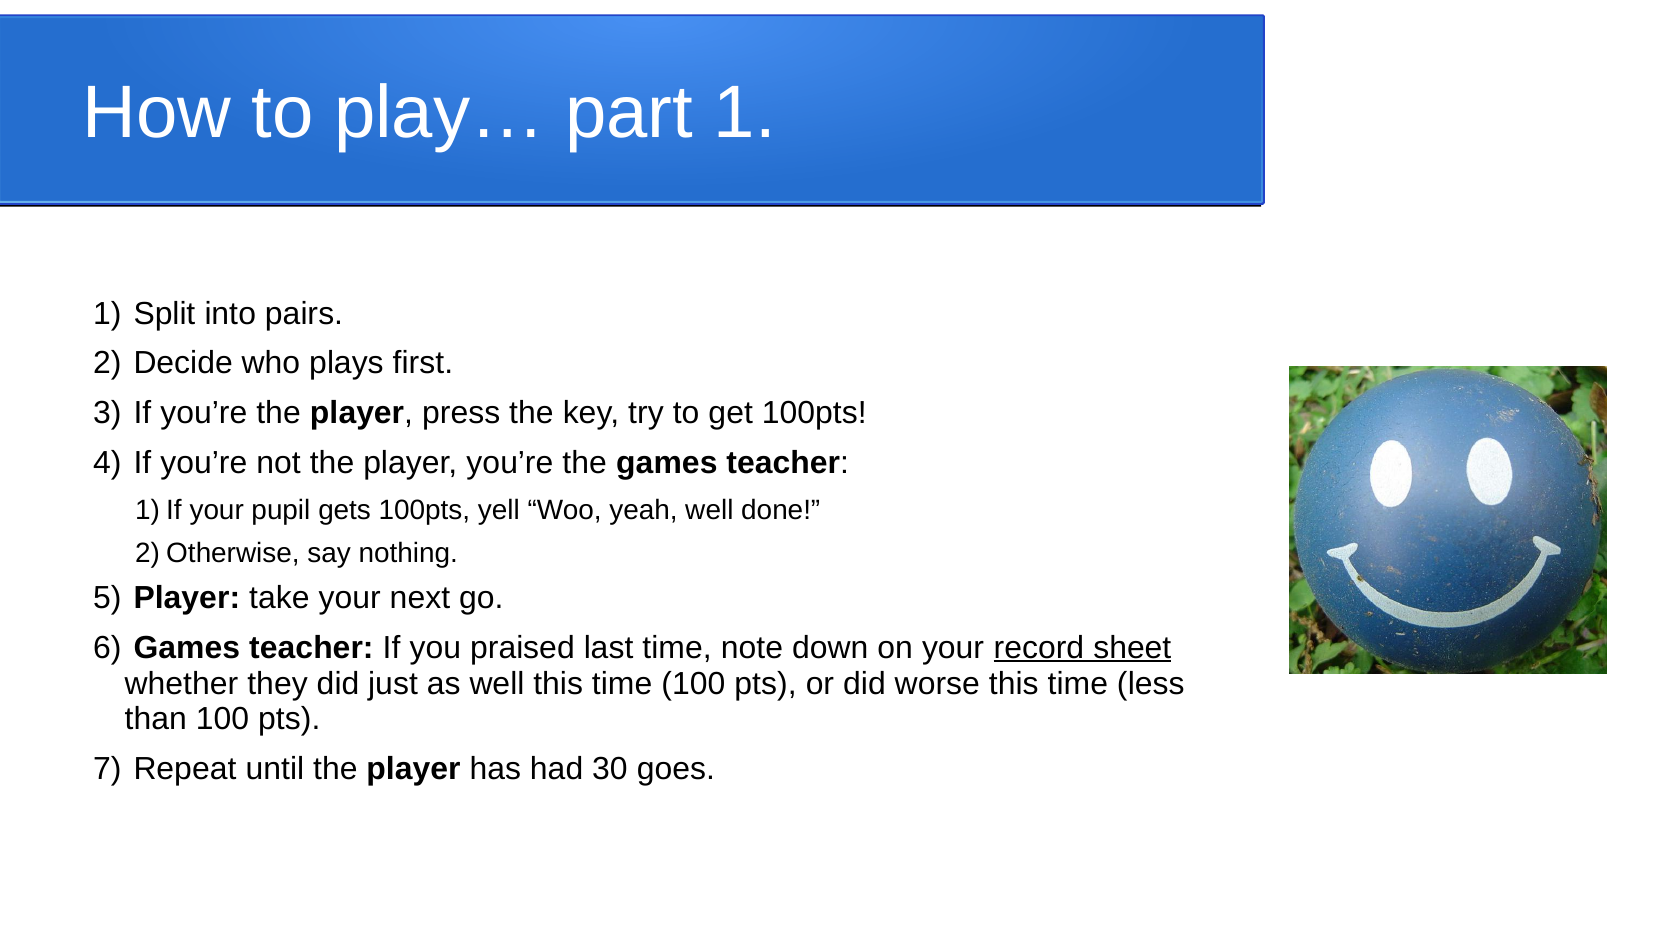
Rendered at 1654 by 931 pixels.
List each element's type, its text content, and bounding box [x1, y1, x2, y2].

picture [1289, 366, 1607, 674]
title How to play… part 1. [82, 35, 1235, 189]
list Split into pairs. Decide who plays first. If you’re the player, press the key, try to get 100pts! If you’re not the player, you’re the games teacher: If your pupil gets 100pts, yell “Woo, yeah, well done!” Otherwise, say nothing. Player: take your next go. Games teacher: If you praised last time, note down on your record sheet whether they did just as well this time (100 pts), or did worse this time (less than 100 pts). Repeat until the player has had 30 goes. [82, 295, 1229, 835]
